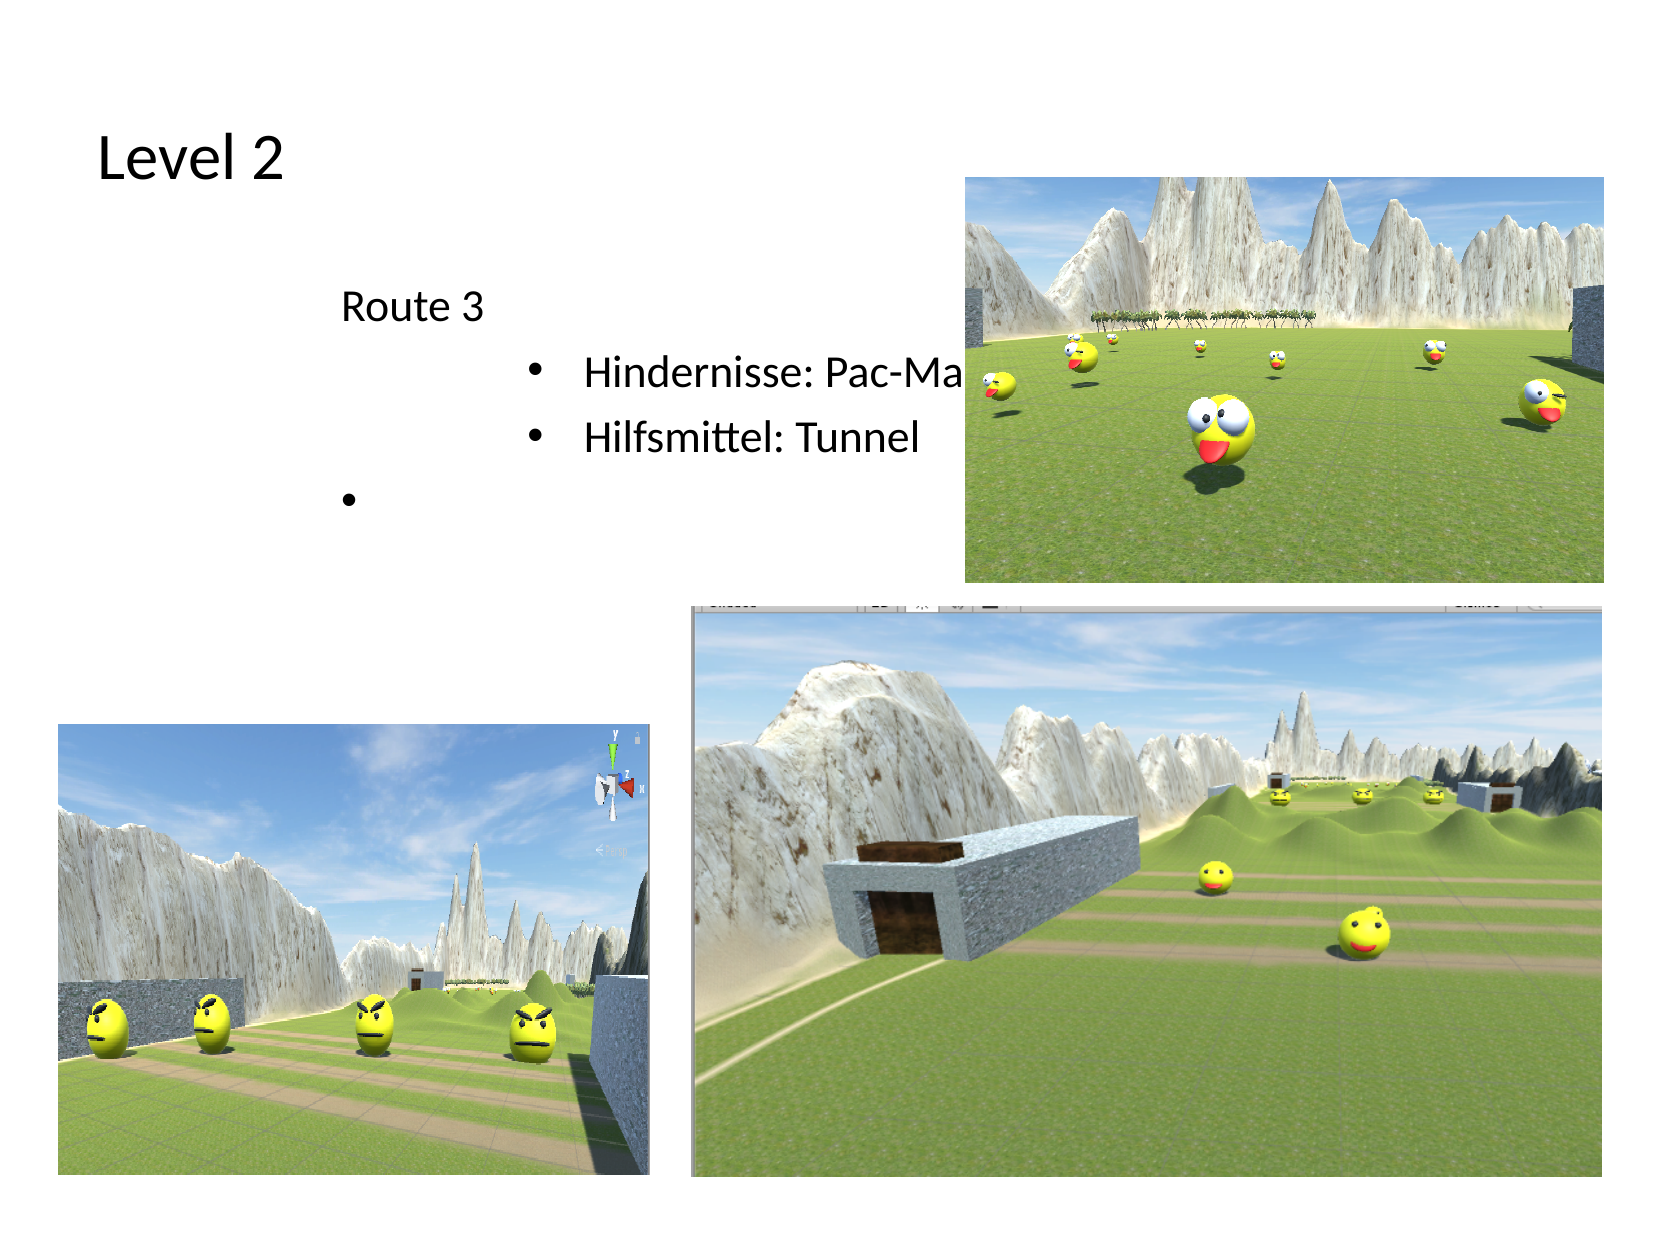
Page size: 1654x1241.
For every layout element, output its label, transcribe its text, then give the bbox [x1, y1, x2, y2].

picture [965, 177, 1604, 583]
title Level 2 [82, 49, 1571, 257]
list Route 3 Hindernisse: Pac-Man Hilfsmittel: Tunnel [82, 268, 1571, 1108]
picture [58, 724, 650, 1175]
picture [691, 606, 1602, 1177]
